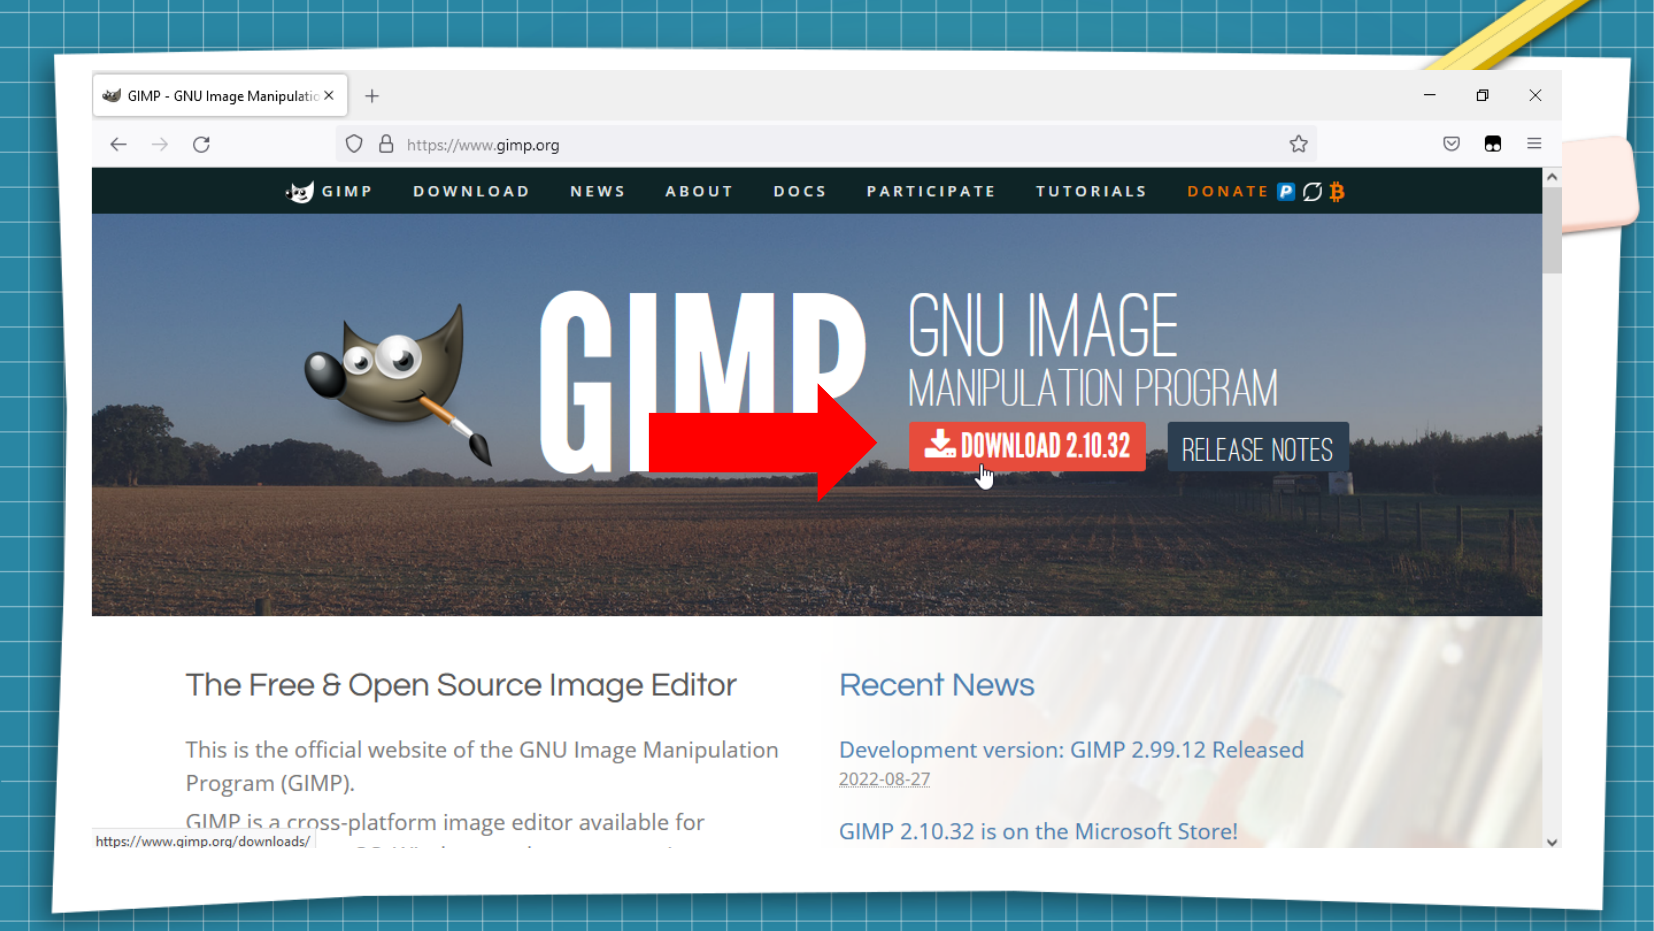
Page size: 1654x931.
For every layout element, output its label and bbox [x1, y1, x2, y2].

picture [91, 70, 1562, 848]
text_box [648, 383, 878, 503]
